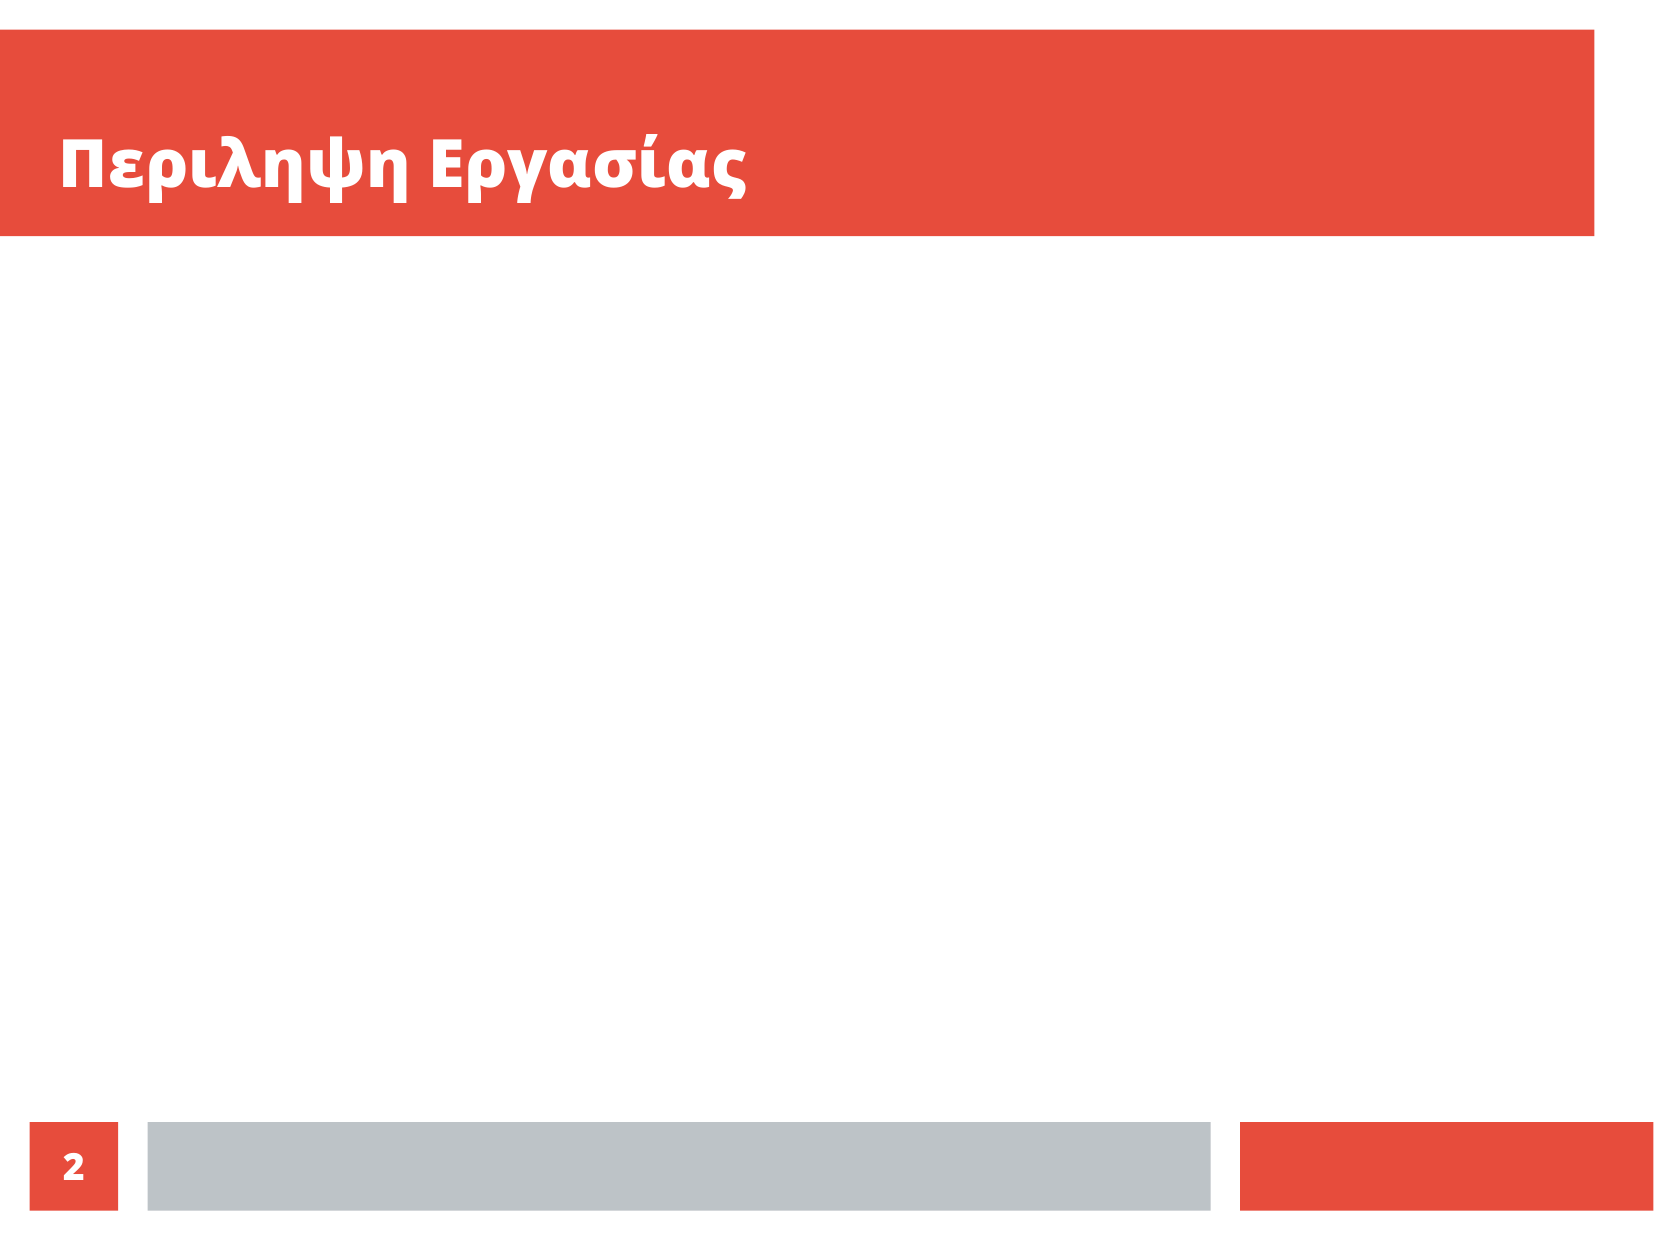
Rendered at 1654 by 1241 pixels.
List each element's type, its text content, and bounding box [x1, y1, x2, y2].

title Περιληψη Εργασίας [59, 59, 1595, 207]
